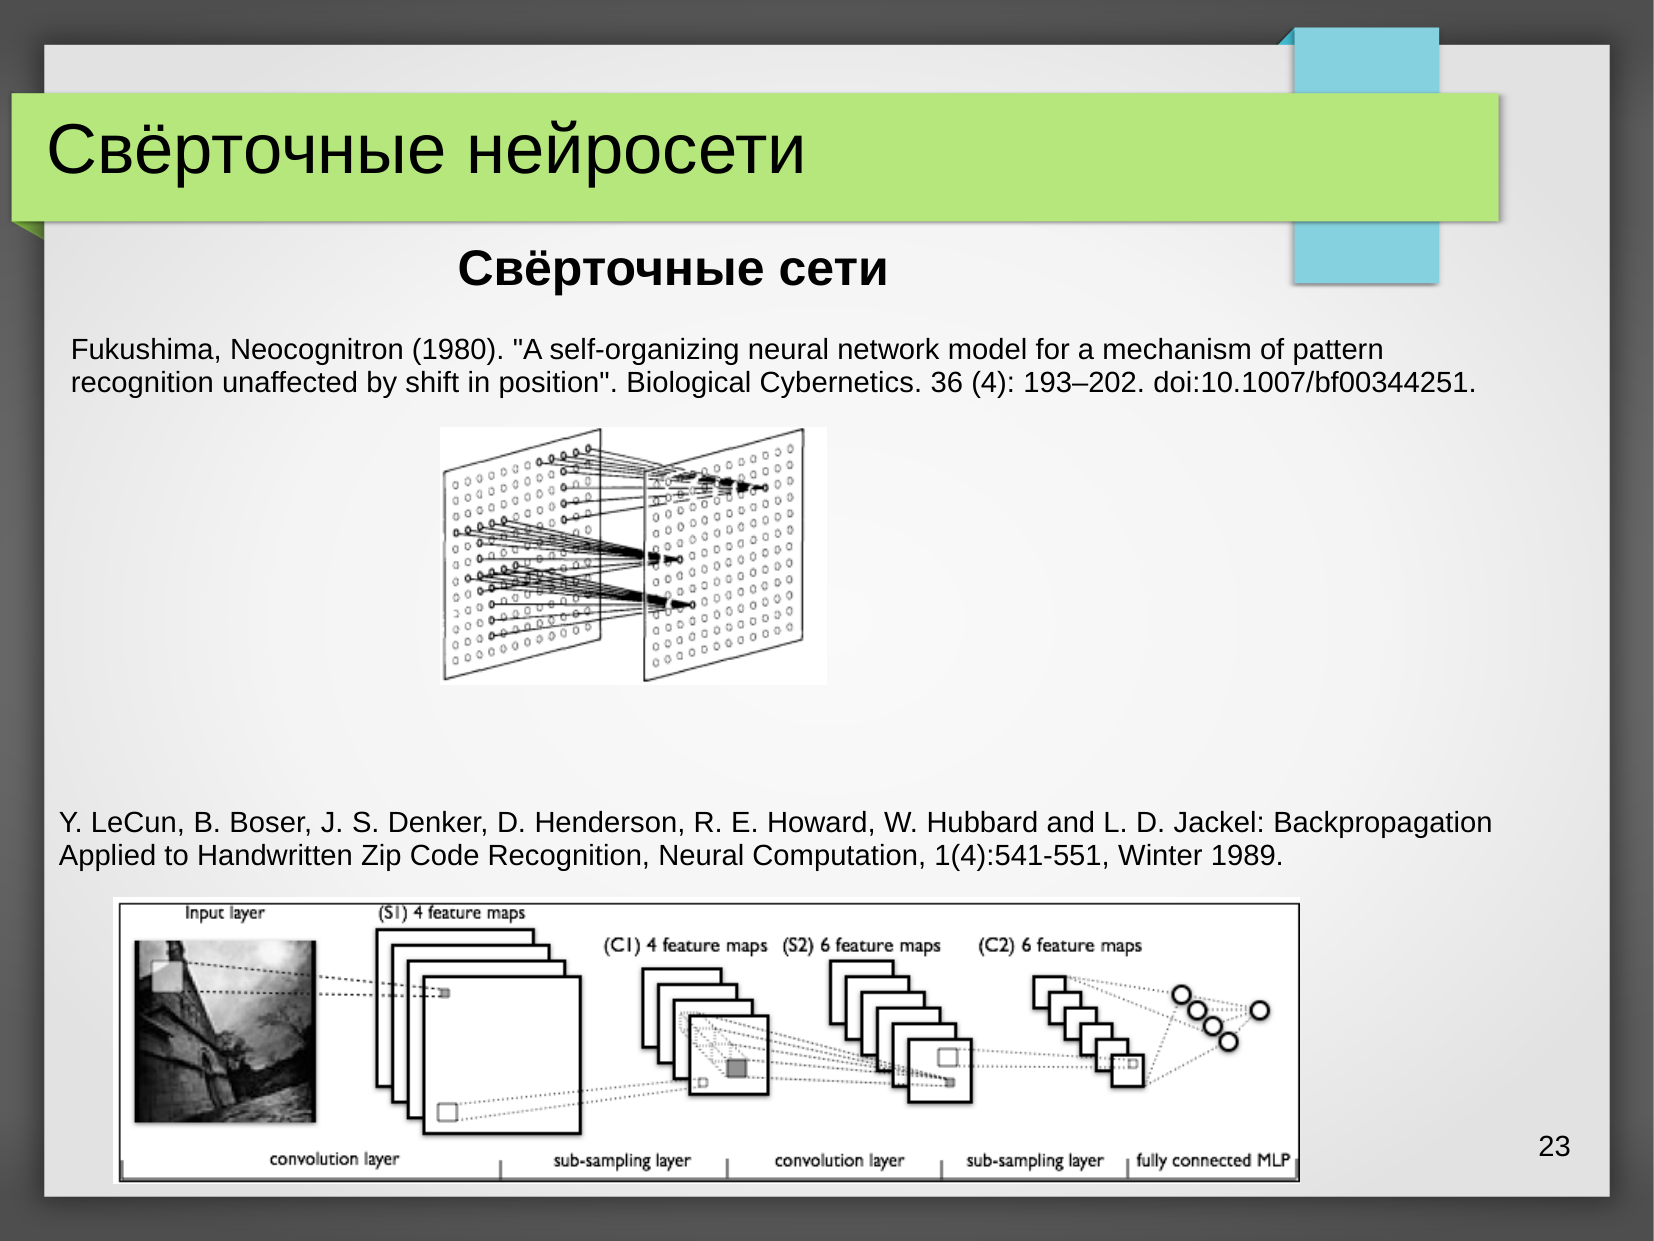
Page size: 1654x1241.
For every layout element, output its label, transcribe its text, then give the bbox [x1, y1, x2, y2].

text_box Fukushima, Neocognitron (1980). "A self-organizing neural network model for a mechanism of pattern recognition unaffected by shift in position". Biological Cybernetics. 36 (4): 193–202. doi:10.1007/bf00344251. [70, 307, 1536, 425]
picture [0, 0, 1654, 1241]
subtitle Свёрточные сети [200, 236, 1146, 301]
title Свёрточные нейросети [46, 109, 1499, 190]
text_box Y. LeCun, B. Boser, J. S. Denker, D. Henderson, R. E. Howard, W. Hubbard and L. D. Jackel: Backpropagation Applied to Handwritten Zip Code Recognition, Neural Computation, 1(4):541-551, Winter 1989. [59, 780, 1524, 898]
